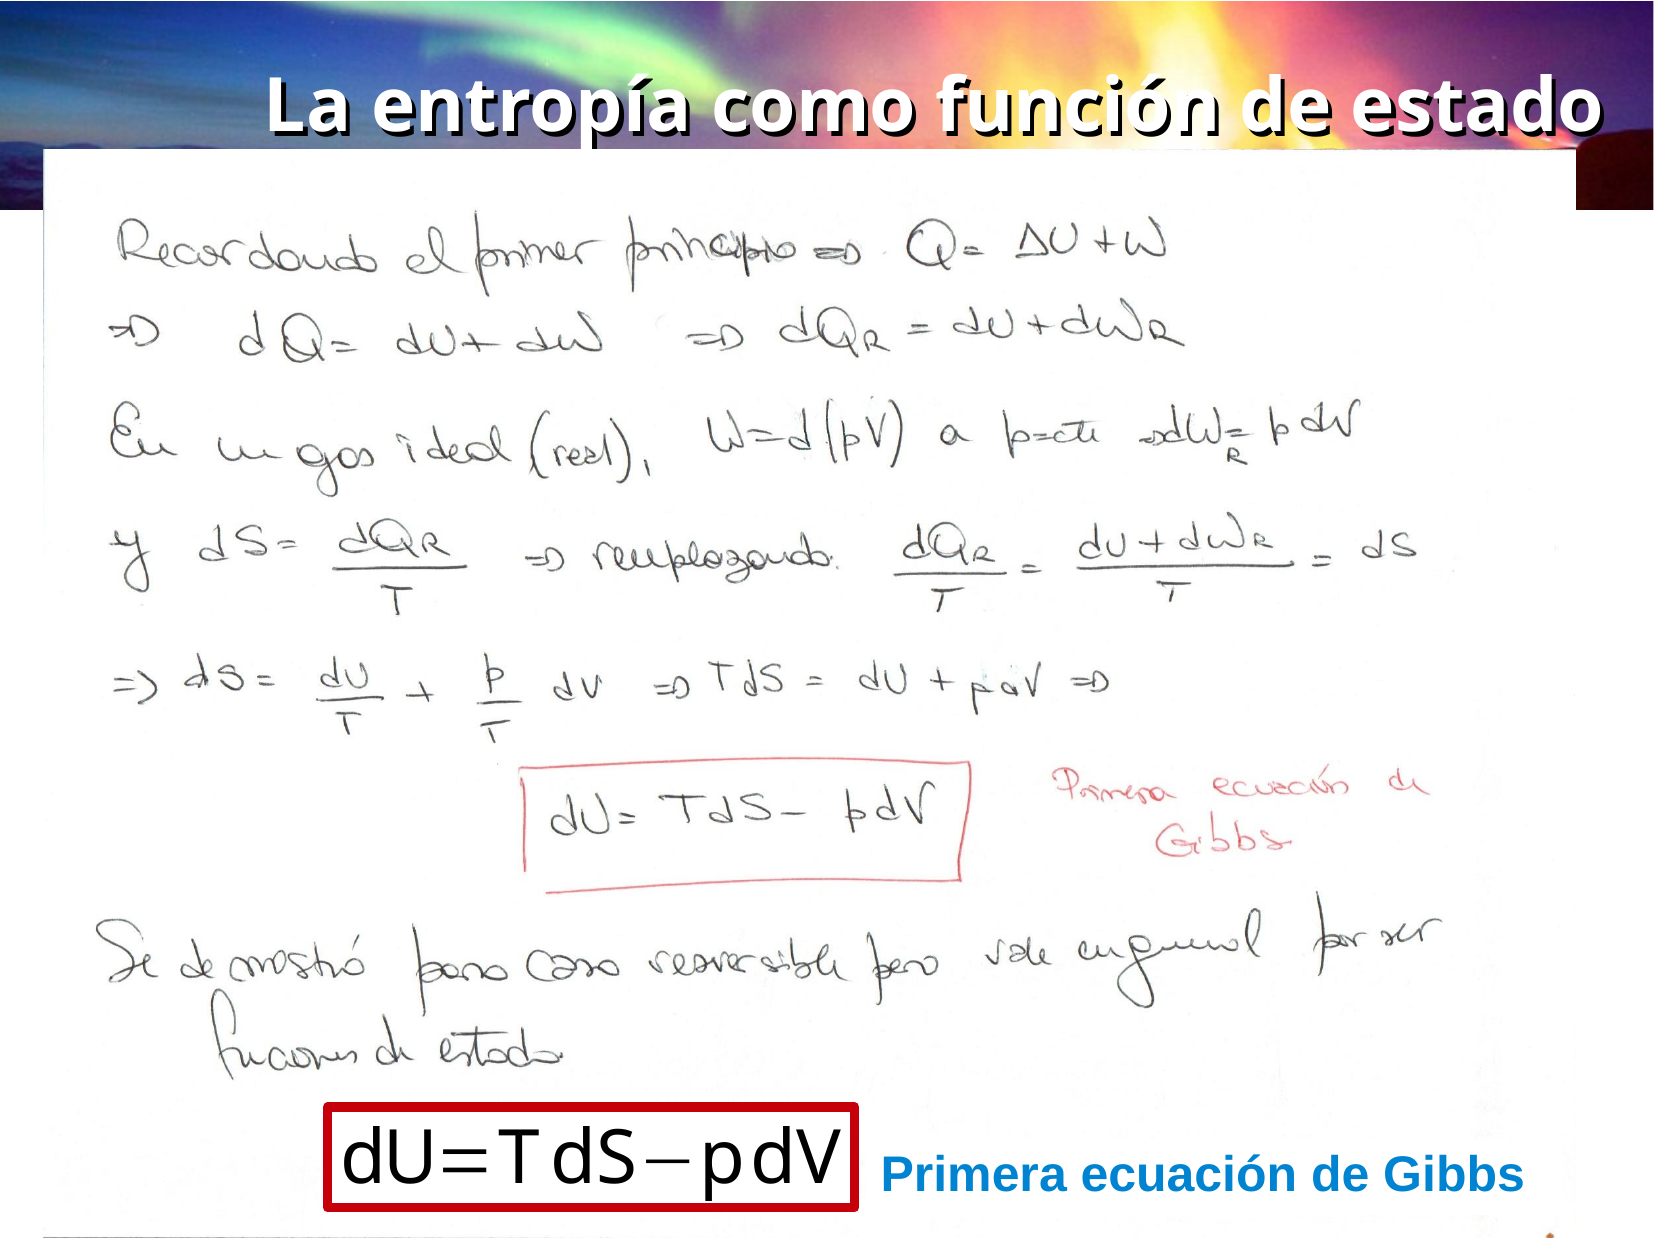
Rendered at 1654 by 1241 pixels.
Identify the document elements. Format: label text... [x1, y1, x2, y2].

chart [332, 1111, 850, 1203]
text_box Primera ecuación de Gibbs [865, 1139, 1564, 1215]
picture [0, 1, 1654, 1238]
title La entropía como función de estado [45, 15, 1606, 191]
